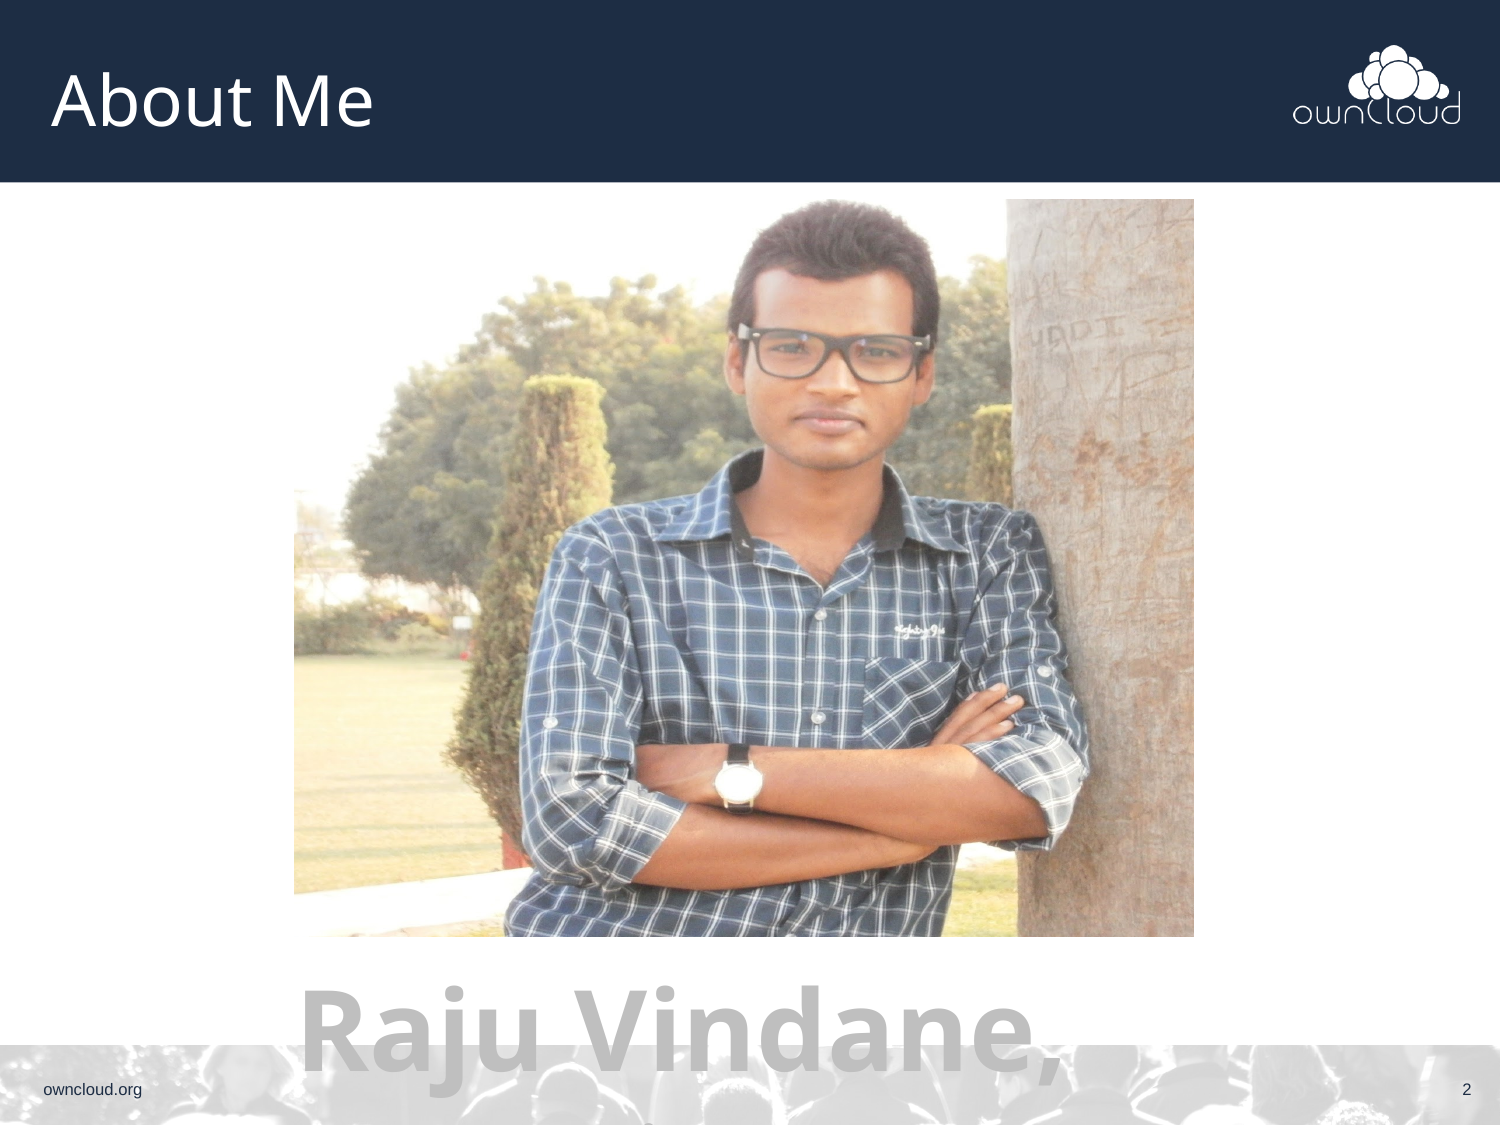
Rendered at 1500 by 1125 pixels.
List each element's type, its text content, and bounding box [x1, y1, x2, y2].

list Raju Vindane, Passionate about OpenSource, #Debian #OwnCloud #Diaspora #Privacy #Freedom [295, 951, 1205, 1125]
picture [0, 1045, 295, 1125]
picture [294, 199, 1194, 937]
picture [1293, 45, 1460, 124]
title About Me [36, 15, 1260, 180]
picture [1205, 1045, 1500, 1125]
